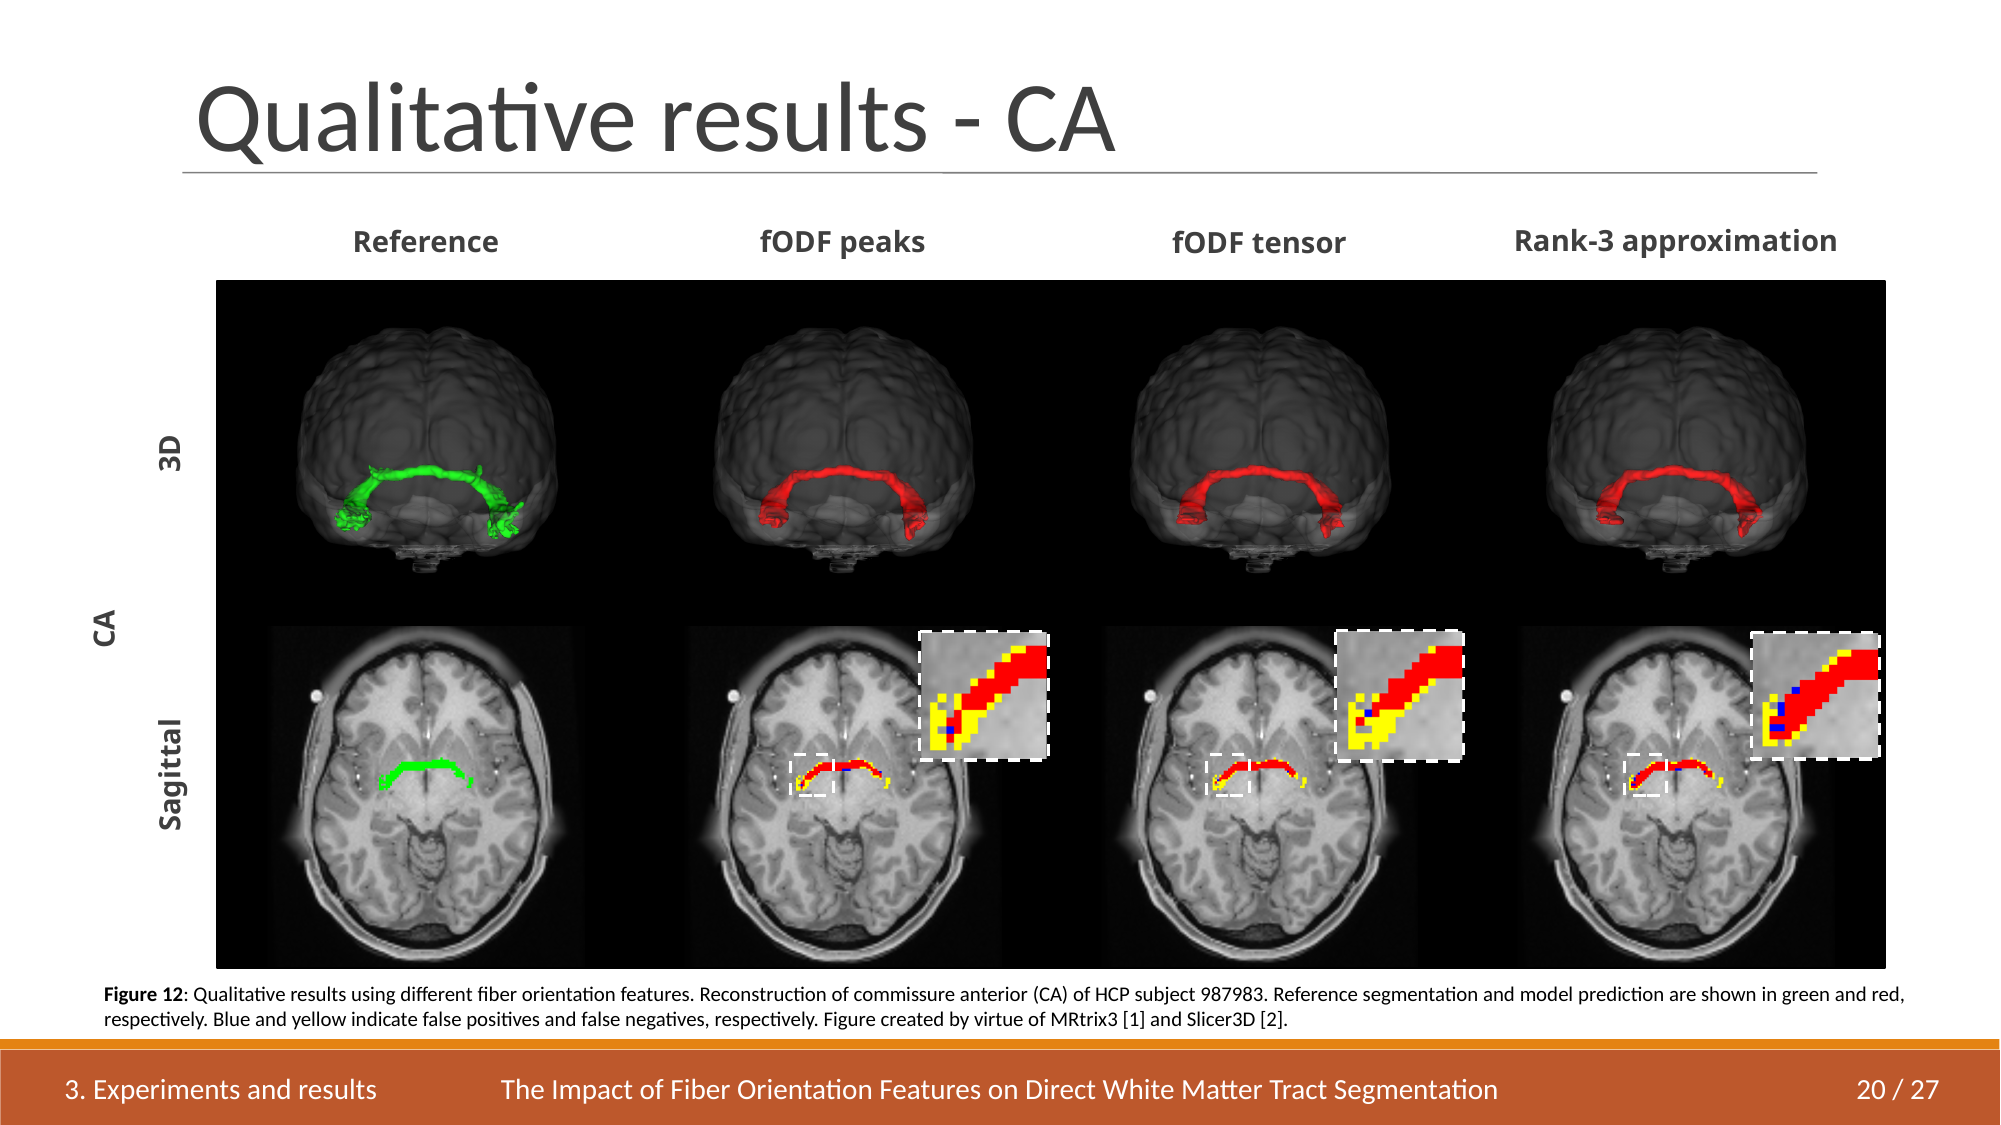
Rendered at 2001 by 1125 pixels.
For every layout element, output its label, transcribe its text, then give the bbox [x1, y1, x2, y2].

slide_number 3. Experiments and results [49, 753, 392, 1125]
picture [217, 626, 633, 965]
picture [634, 281, 1050, 625]
title Qualitative results - CA [180, 2, 1830, 220]
text_box Figure 12: Qualitative results using different fiber orientation features. Reconstruction of commissure anterior (CA) of HCP subject 987983. Reference segmentation and model prediction are shown in green and red, respectively. Blue and yellow indicate false positives and false negatives, respectively. Figure created by virtue of MRtrix3 [1] and Slicer3D [2]. [89, 965, 1741, 1046]
picture [1469, 626, 1885, 965]
picture [1051, 626, 1468, 753]
slide_number 1 / 27 [1741, 753, 1962, 1125]
picture [1467, 281, 1885, 625]
picture [634, 626, 1050, 753]
text_box 3D [136, 408, 202, 498]
slide_number The Impact of Fiber Orientation Features on Direct White Matter Tract Segmentation [392, 1046, 1608, 1125]
text_box Rank-3 approximation [1497, 207, 1855, 273]
text_box Sagittal [136, 695, 202, 855]
picture [1051, 281, 1466, 625]
text_box fODF peaks [738, 208, 948, 274]
slide_number The Impact of Fiber Orientation Features on Direct White Matter Tract Segmentation [392, 753, 1608, 965]
text_box CA [70, 563, 136, 696]
text_box fODF tensor [1138, 209, 1381, 275]
text_box Reference [321, 207, 531, 273]
picture [217, 281, 633, 625]
